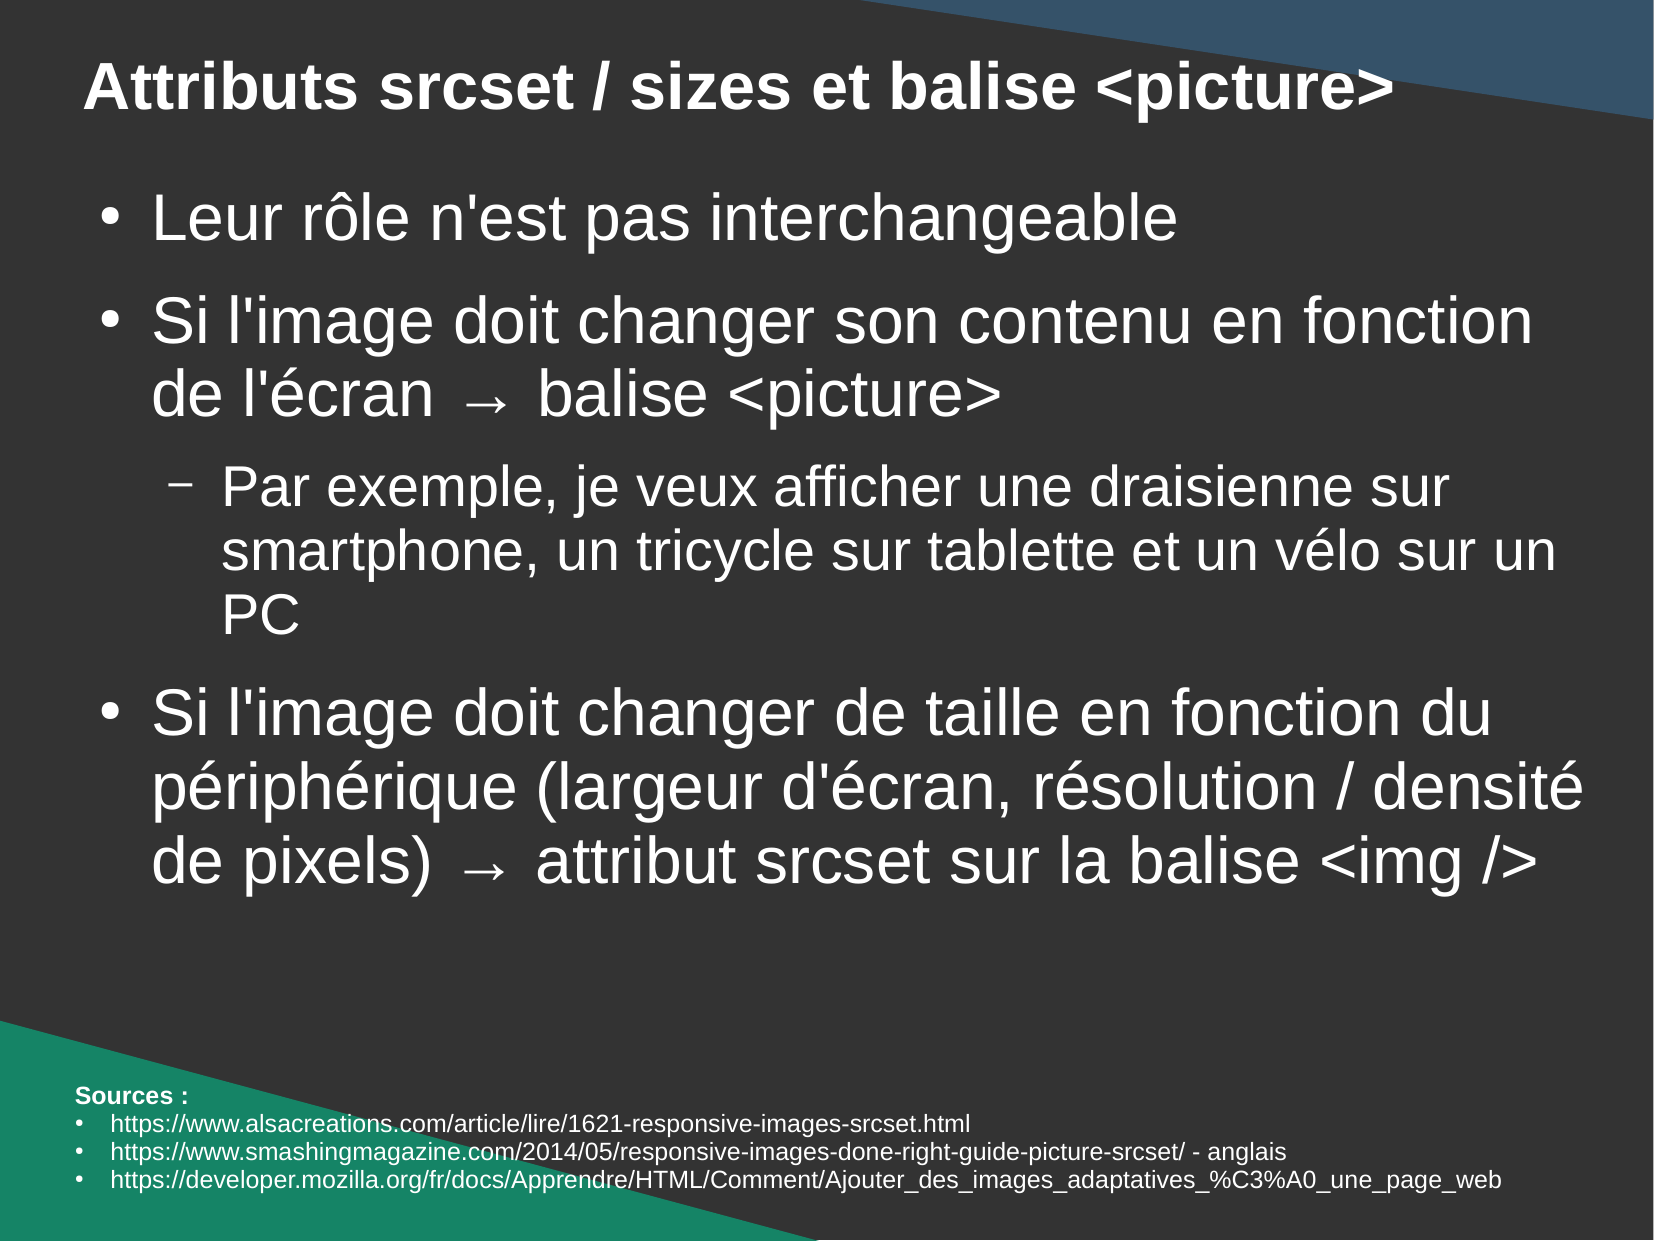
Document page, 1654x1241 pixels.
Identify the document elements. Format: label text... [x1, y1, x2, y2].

text_box [0, 1020, 199, 1241]
text_box Sources : https://www.alsacreations.com/article/lire/1621-responsive-images-srcset.html https://www.smashingmagazine.com/2014/05/responsive-images-done-right-guide-picture-srcset/ - anglais https://developer.mozilla.org/fr/docs/Apprendre/HTML/Comment/Ajouter_des_images_adaptatives_%C3%A0_une_page_web [60, 1074, 1546, 1241]
list Leur rôle n'est pas interchangeable Si l'image doit changer son contenu en fonction de l'écran → balise <picture> Par exemple, je veux afficher une draisienne sur smartphone, un tricycle sur tablette et un vélo sur un PC Si l'image doit changer de taille en fonction du périphérique (largeur d'écran, résolution / densité de pixels) → attribut srcset sur la balise <img /> [80, 180, 1605, 898]
text_box [859, 0, 1654, 120]
title Attributs srcset / sizes et balise <picture> [82, 49, 1571, 162]
